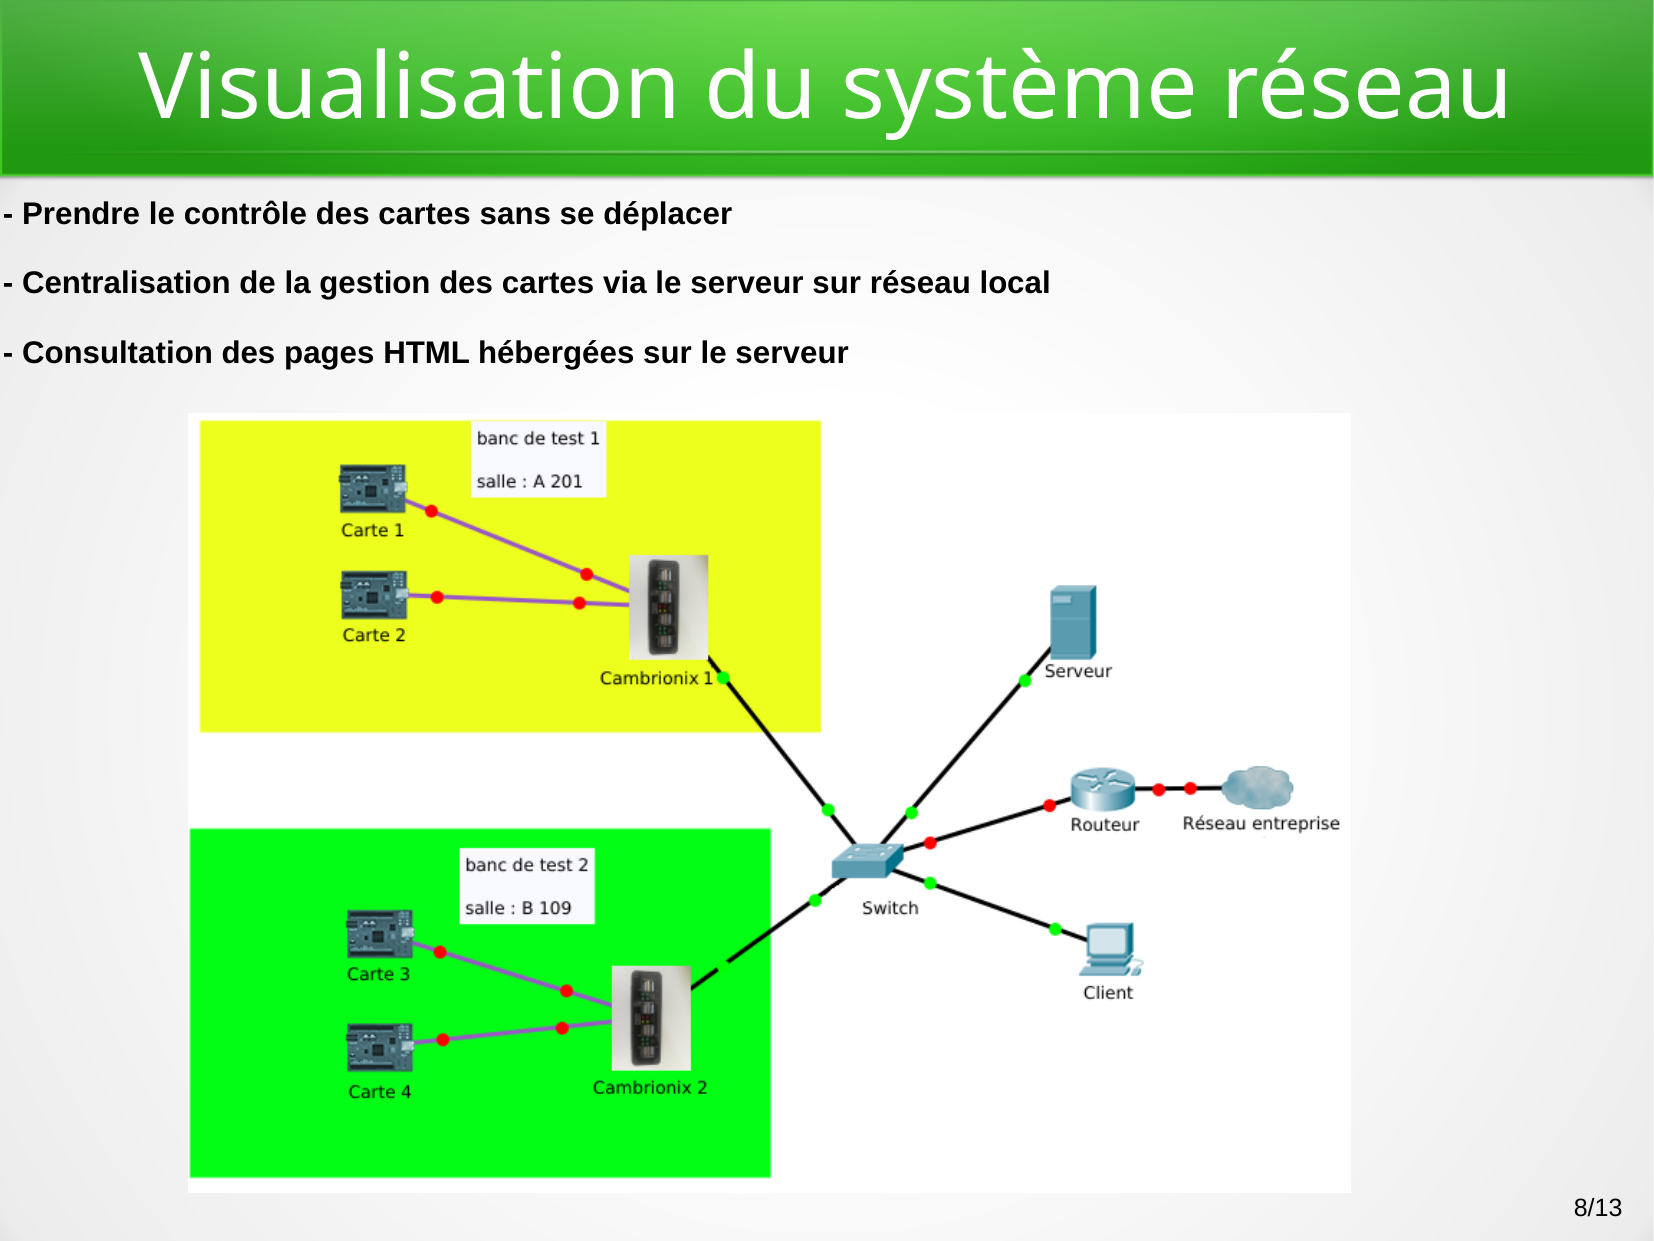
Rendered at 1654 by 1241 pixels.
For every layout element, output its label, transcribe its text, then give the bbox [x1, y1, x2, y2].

picture [0, 350, 1654, 1241]
text_box - Prendre le contrôle des cartes sans se déplacer - Centralisation de la gestion des cartes via le serveur sur réseau local - Consultation des pages HTML hébergées sur le serveur [0, 188, 1654, 350]
picture [180, 350, 187, 360]
picture [569, 350, 576, 360]
picture [50, 350, 57, 360]
picture [290, 350, 297, 360]
title Visualisation du système réseau [82, 11, 1571, 154]
picture [666, 350, 673, 360]
picture [227, 350, 234, 360]
picture [788, 350, 793, 359]
picture [823, 350, 830, 360]
text_box 8/13 [1559, 1186, 1654, 1229]
picture [106, 350, 113, 360]
picture [326, 350, 333, 360]
picture [0, 0, 1654, 188]
picture [520, 350, 527, 360]
